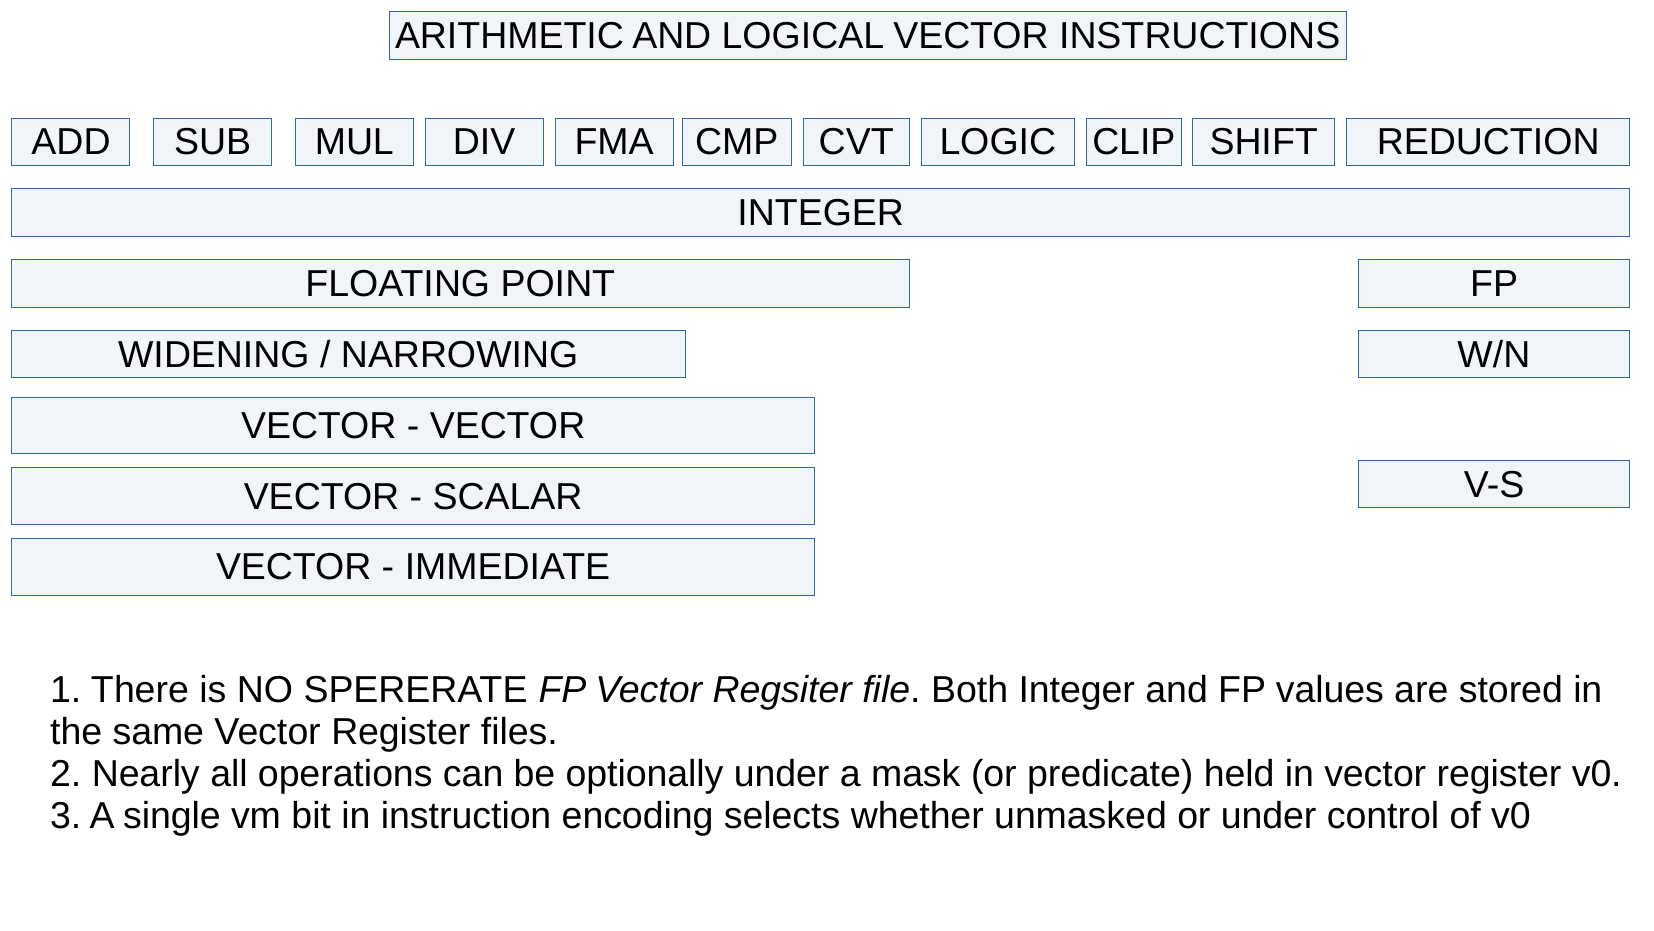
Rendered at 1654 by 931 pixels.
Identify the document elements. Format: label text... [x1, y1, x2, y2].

text_box WIDENING / NARROWING [11, 330, 686, 378]
text_box FMA [555, 118, 674, 166]
text_box CLIP [1086, 118, 1182, 166]
text_box CVT [803, 118, 910, 166]
text_box SUB [153, 118, 272, 166]
text_box DIV [425, 118, 544, 166]
text_box CMP [682, 118, 792, 166]
text_box MUL [295, 118, 414, 166]
text_box INTEGER [11, 188, 1630, 237]
text_box FP [1358, 259, 1630, 308]
text_box ARITHMETIC AND LOGICAL VECTOR INSTRUCTIONS [389, 11, 1347, 60]
text_box VECTOR - VECTOR [11, 397, 815, 454]
text_box VECTOR - SCALAR [11, 467, 815, 525]
text_box SHIFT [1192, 118, 1335, 166]
text_box ADD [11, 118, 130, 166]
text_box V-S [1358, 460, 1630, 508]
text_box 1. There is NO SPERERATE FP Vector Regsiter file. Both Integer and FP values are stored in the same Vector Register files. 2. Nearly all operations can be optionally under a mask (or predicate) held in vector register v0. 3. A single vm bit in instruction encoding selects whether unmasked or under control of v0 [35, 661, 1654, 931]
text_box REDUCTION [1346, 118, 1630, 166]
text_box W/N [1358, 330, 1630, 378]
text_box LOGIC [921, 118, 1075, 166]
text_box VECTOR - IMMEDIATE [11, 538, 815, 596]
text_box FLOATING POINT [11, 259, 910, 308]
